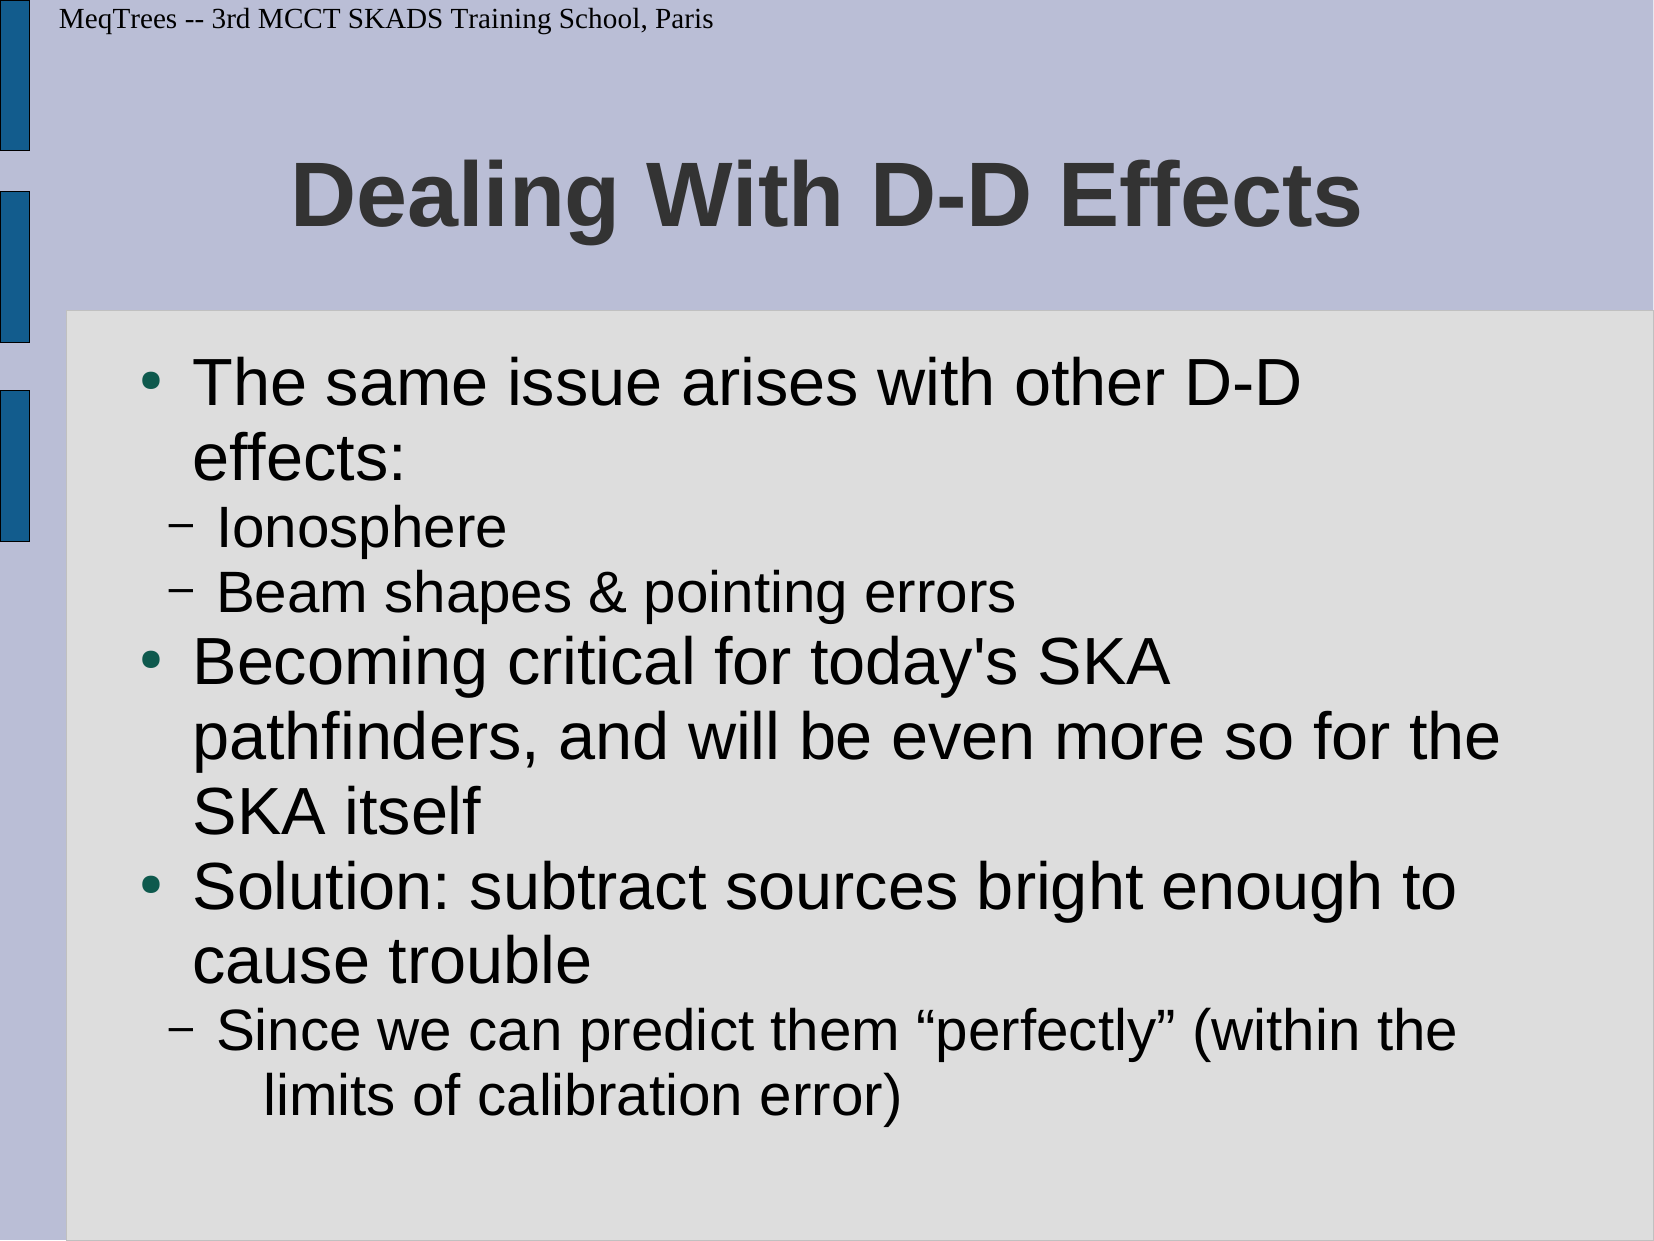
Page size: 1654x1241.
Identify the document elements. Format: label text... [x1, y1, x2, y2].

list The same issue arises with other D-D effects: Ionosphere Beam shapes & pointing errors Becoming critical for today's SKA pathfinders, and will be even more so for the SKA itself Solution: subtract sources bright enough to cause trouble Since we can predict them “perfectly” (within the limits of calibration error) [121, 344, 1534, 1129]
title Dealing With D-D Effects [121, 91, 1534, 299]
